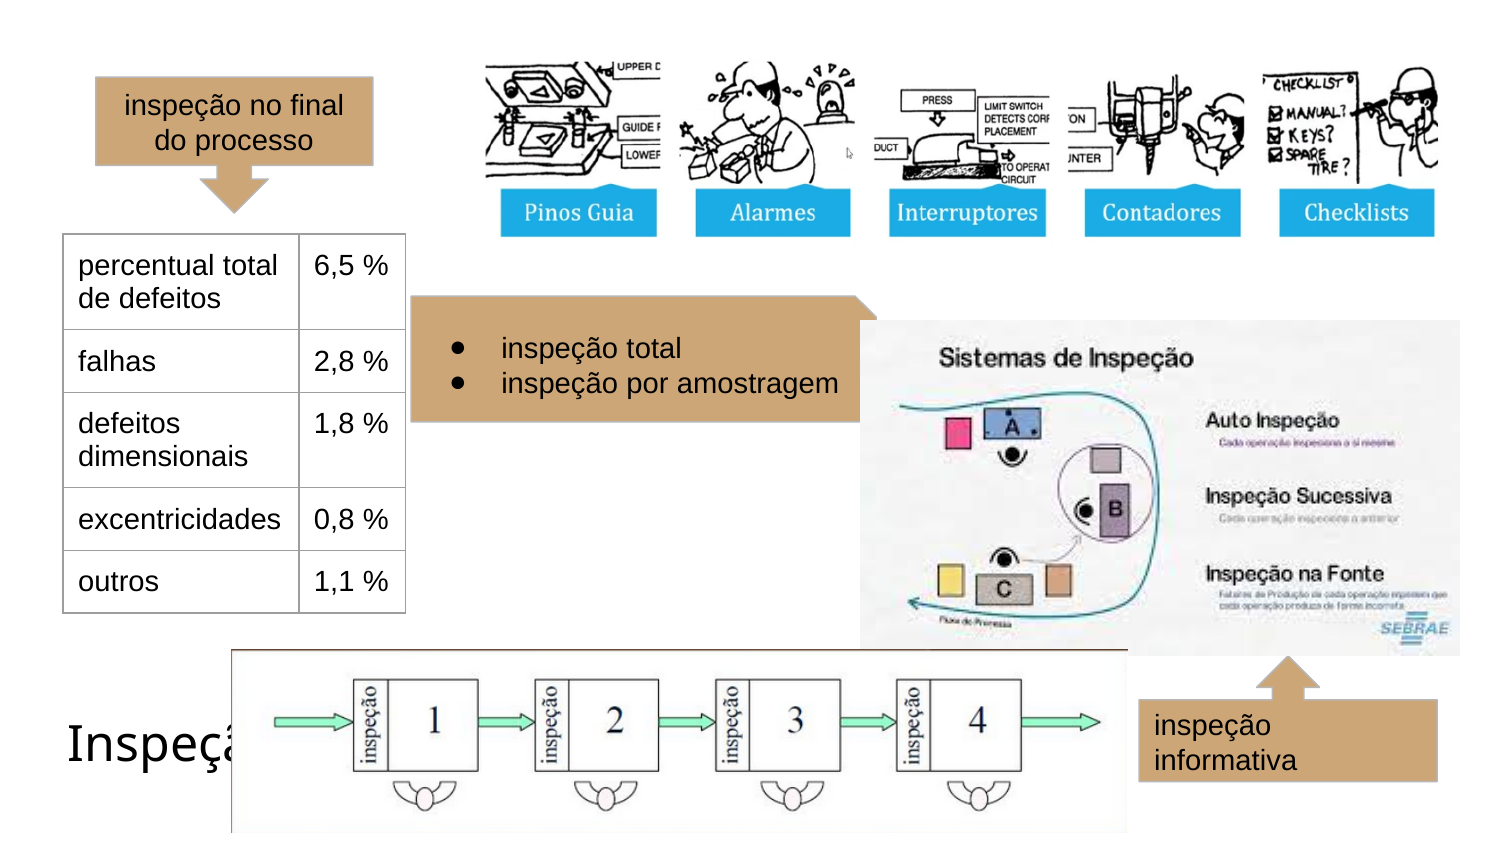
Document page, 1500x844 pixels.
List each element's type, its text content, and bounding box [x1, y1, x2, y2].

text_box inspeção informativa [1139, 656, 1438, 782]
list Inspeção [52, 692, 231, 791]
table_cell outros [64, 551, 298, 612]
picture [455, 30, 1460, 260]
table_cell defeitos dimensionais [64, 393, 298, 487]
table_cell 1,8 % [300, 393, 405, 487]
table_cell falhas [64, 330, 298, 392]
table_cell 2,8 % [300, 330, 405, 392]
table_cell 1,1 % [300, 551, 405, 612]
table_cell excentricidades [64, 488, 298, 550]
table_header 6,5 % [300, 235, 405, 329]
text_box inspeção no final do processo [95, 77, 373, 214]
picture [231, 320, 1460, 833]
table_cell 0,8 % [300, 488, 405, 550]
table_header percentual total de defeitos [64, 235, 298, 329]
text_box inspeção total inspeção por amostragem [411, 296, 877, 422]
